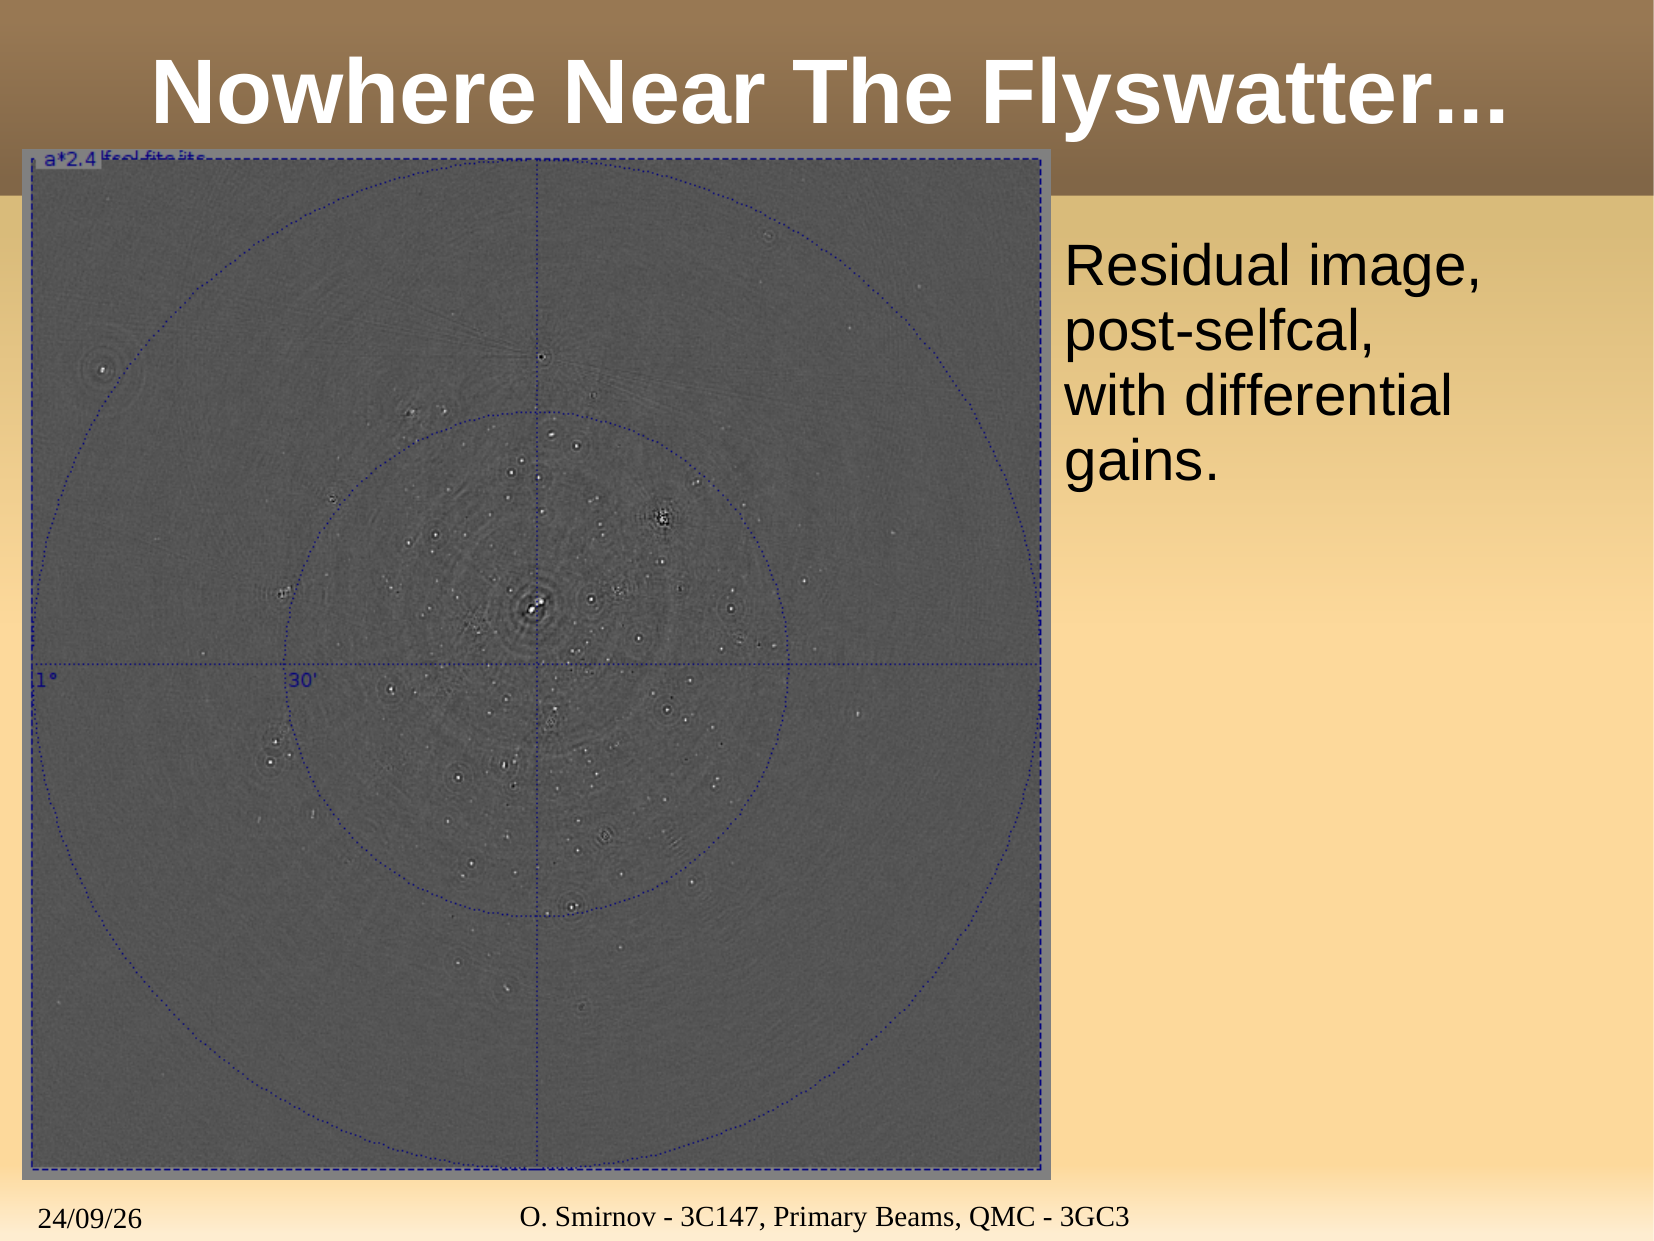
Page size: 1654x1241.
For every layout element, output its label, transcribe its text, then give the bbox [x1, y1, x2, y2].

text_box Residual image, post-selfcal, with differential gains. [1050, 225, 1613, 500]
picture [0, 0, 1654, 1241]
title Nowhere Near The Flyswatter... [86, 0, 1576, 188]
